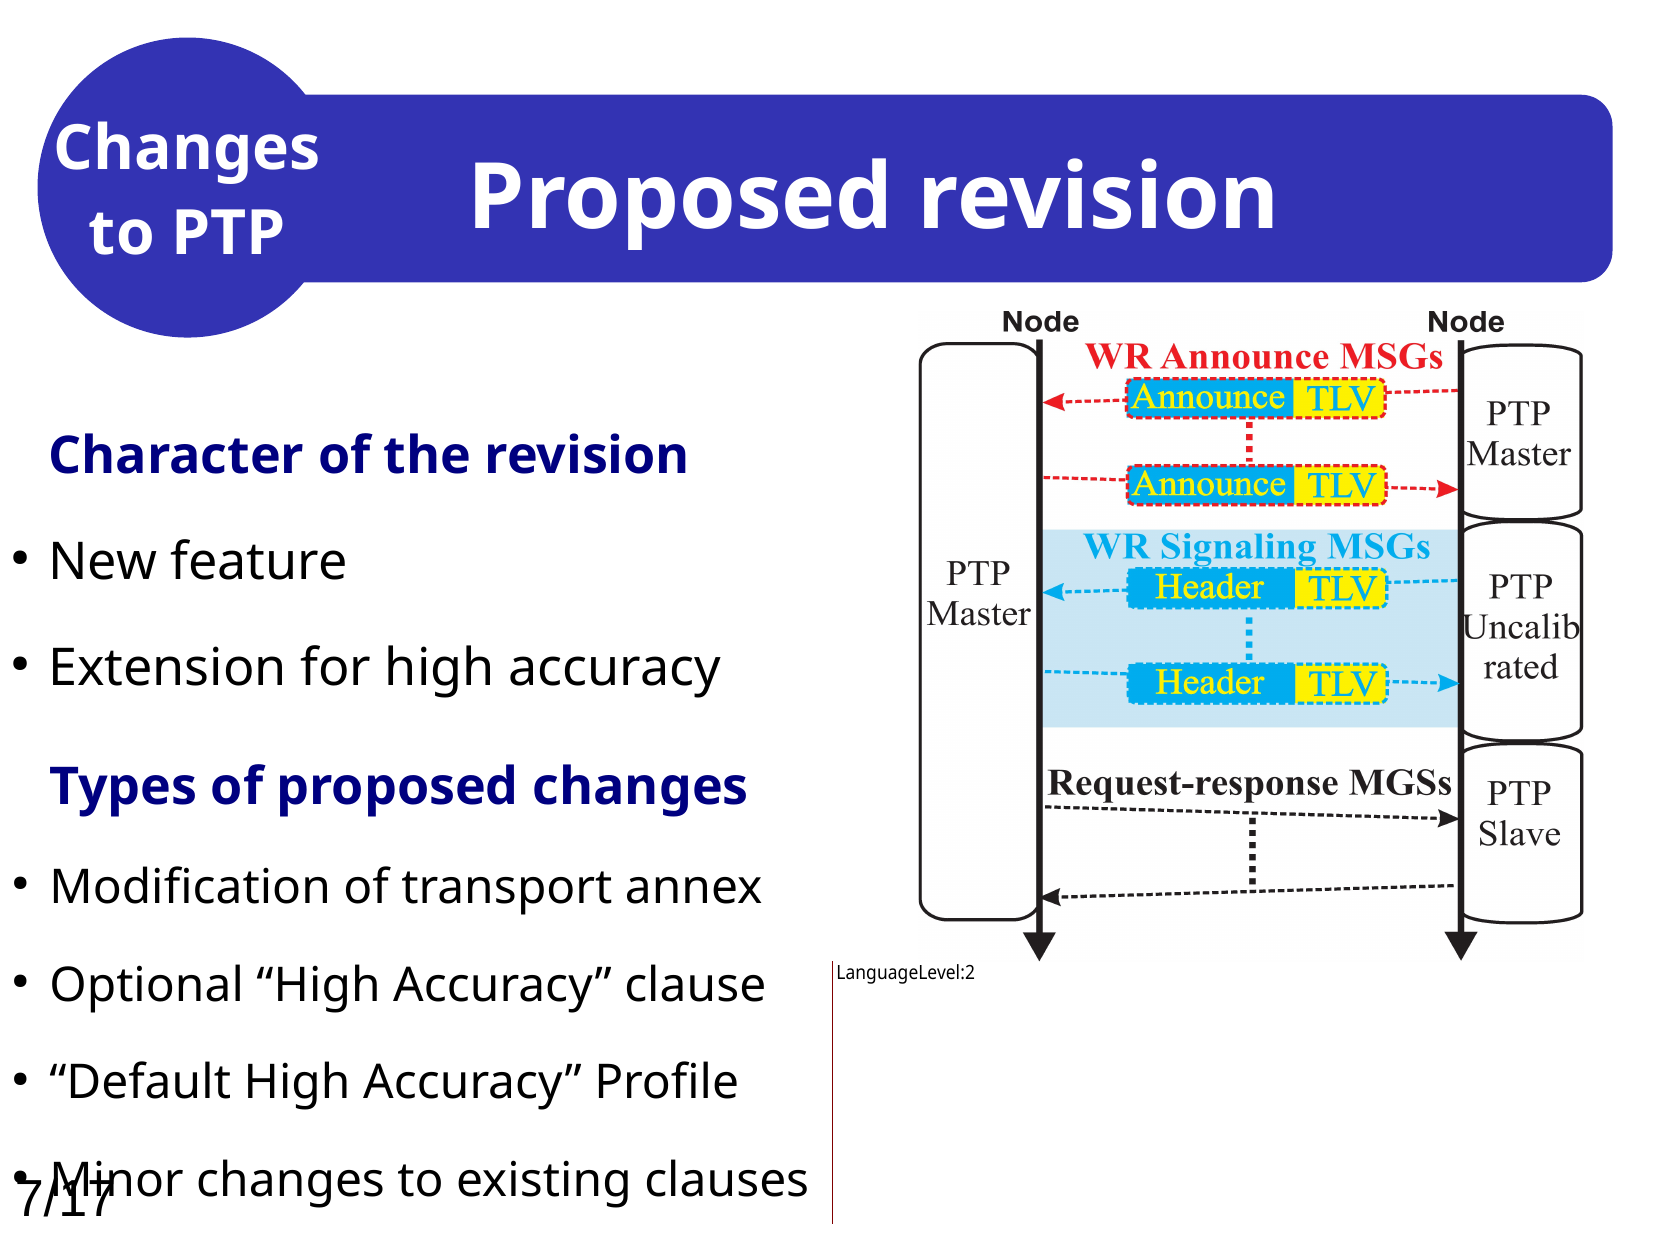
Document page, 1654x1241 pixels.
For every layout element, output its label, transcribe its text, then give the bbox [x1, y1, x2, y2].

text_box 7/17 [0, 1162, 157, 1241]
text_box Types of proposed changes Modification of transport annex Optional “High Accuracy” clause “Default High Accuracy” Profile Minor changes to existing clauses [0, 705, 1198, 1147]
text_box [305, 94, 1613, 283]
text_box Character of the revision New feature Extension for high accuracy [0, 375, 918, 666]
picture [825, 311, 1651, 1224]
text_box Changes to PTP [37, 37, 338, 338]
text_box Proposed revision [452, 123, 1271, 241]
